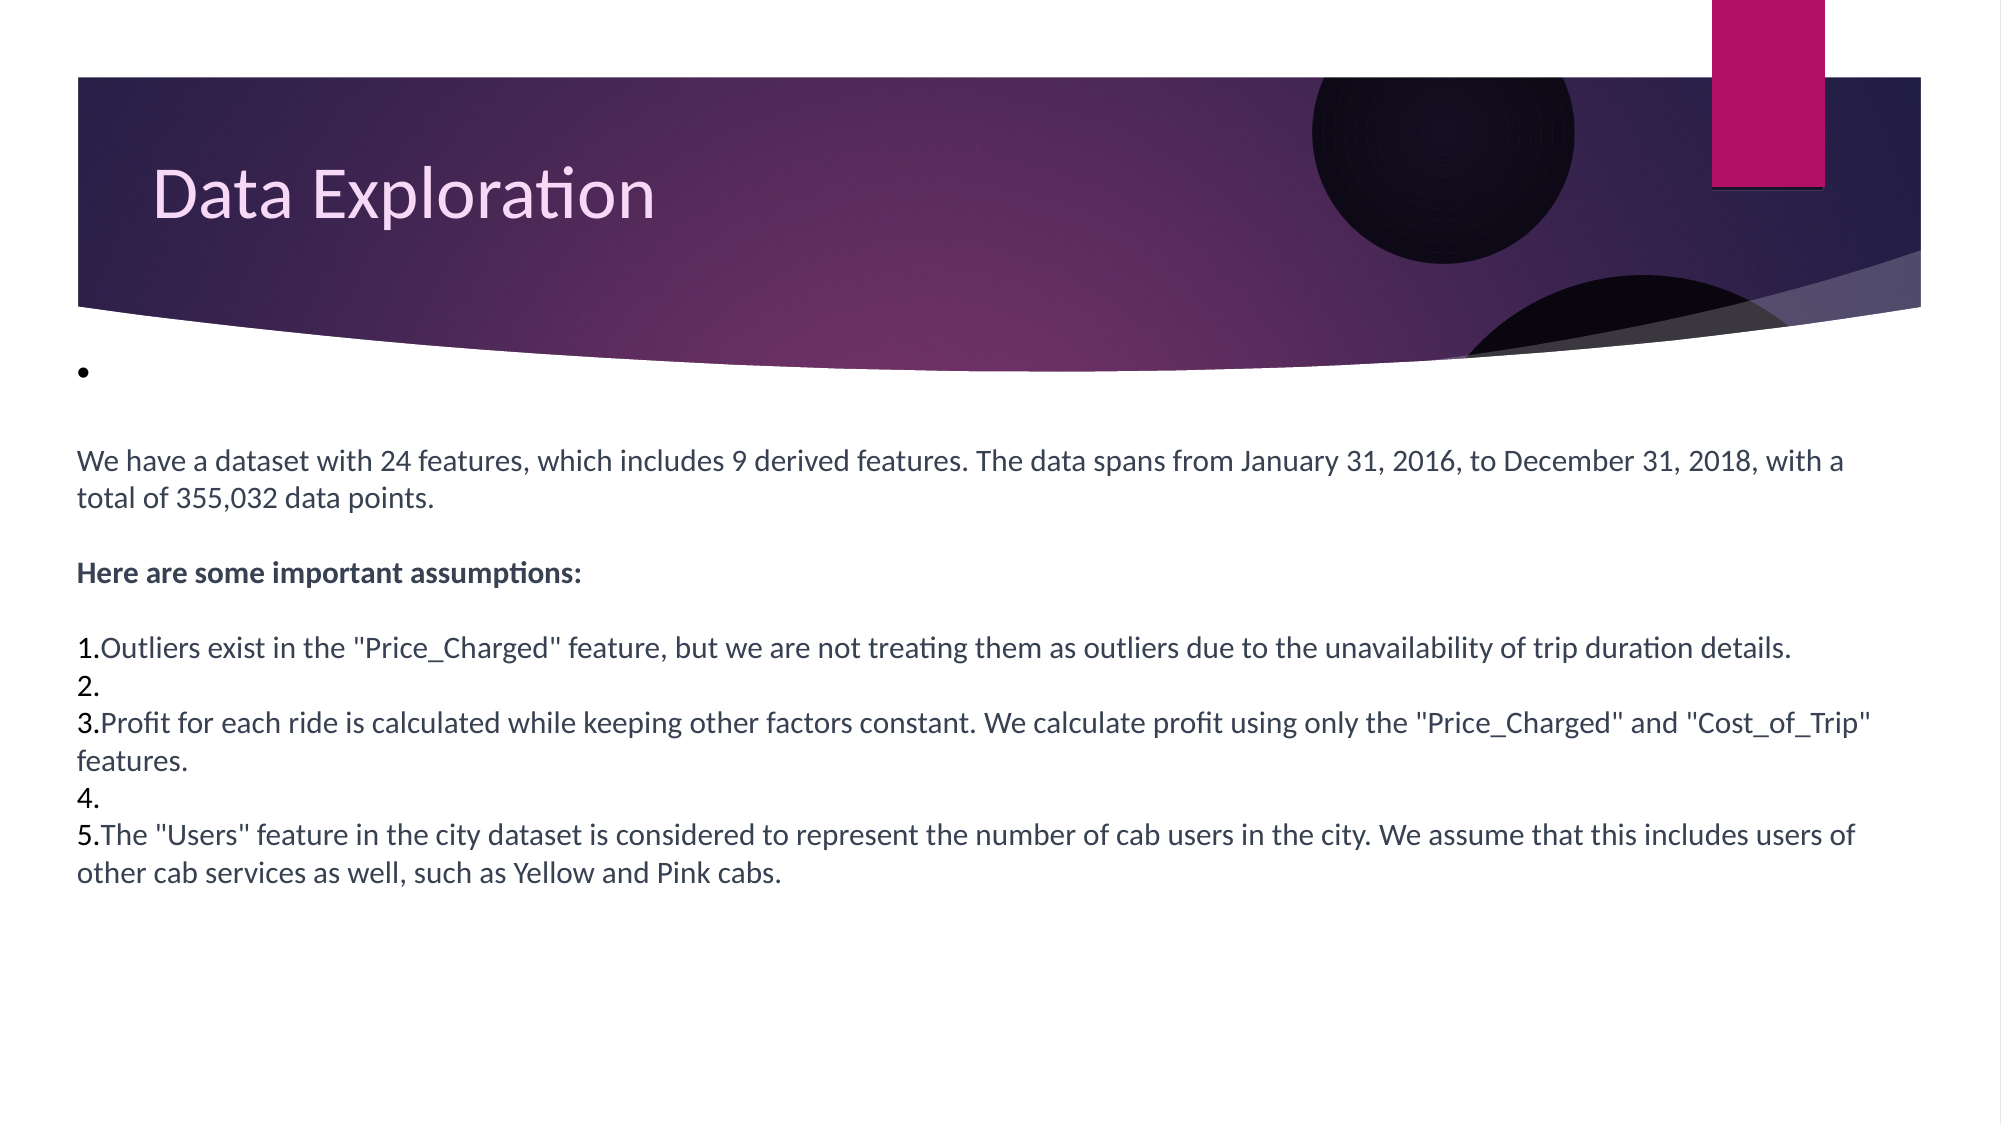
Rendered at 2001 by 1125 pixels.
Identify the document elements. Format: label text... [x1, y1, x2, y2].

title Data Exploration [137, 79, 1863, 298]
text_box We have a dataset with 24 features, which includes 9 derived features. The data spans from January 31, 2016, to December 31, 2018, with a total of 355,032 data points. Here are some important assumptions: Outliers exist in the "Price_Charged" feature, but we are not treating them as outliers due to the unavailability of trip duration details. Profit for each ride is calculated while keeping other factors constant. We calculate profit using only the "Price_Charged" and "Cost_of_Trip" features. The "Users" feature in the city dataset is considered to represent the number of cab users in the city. We assume that this includes users of other cab services as well, such as Yellow and Pink cabs. [61, 342, 1898, 949]
